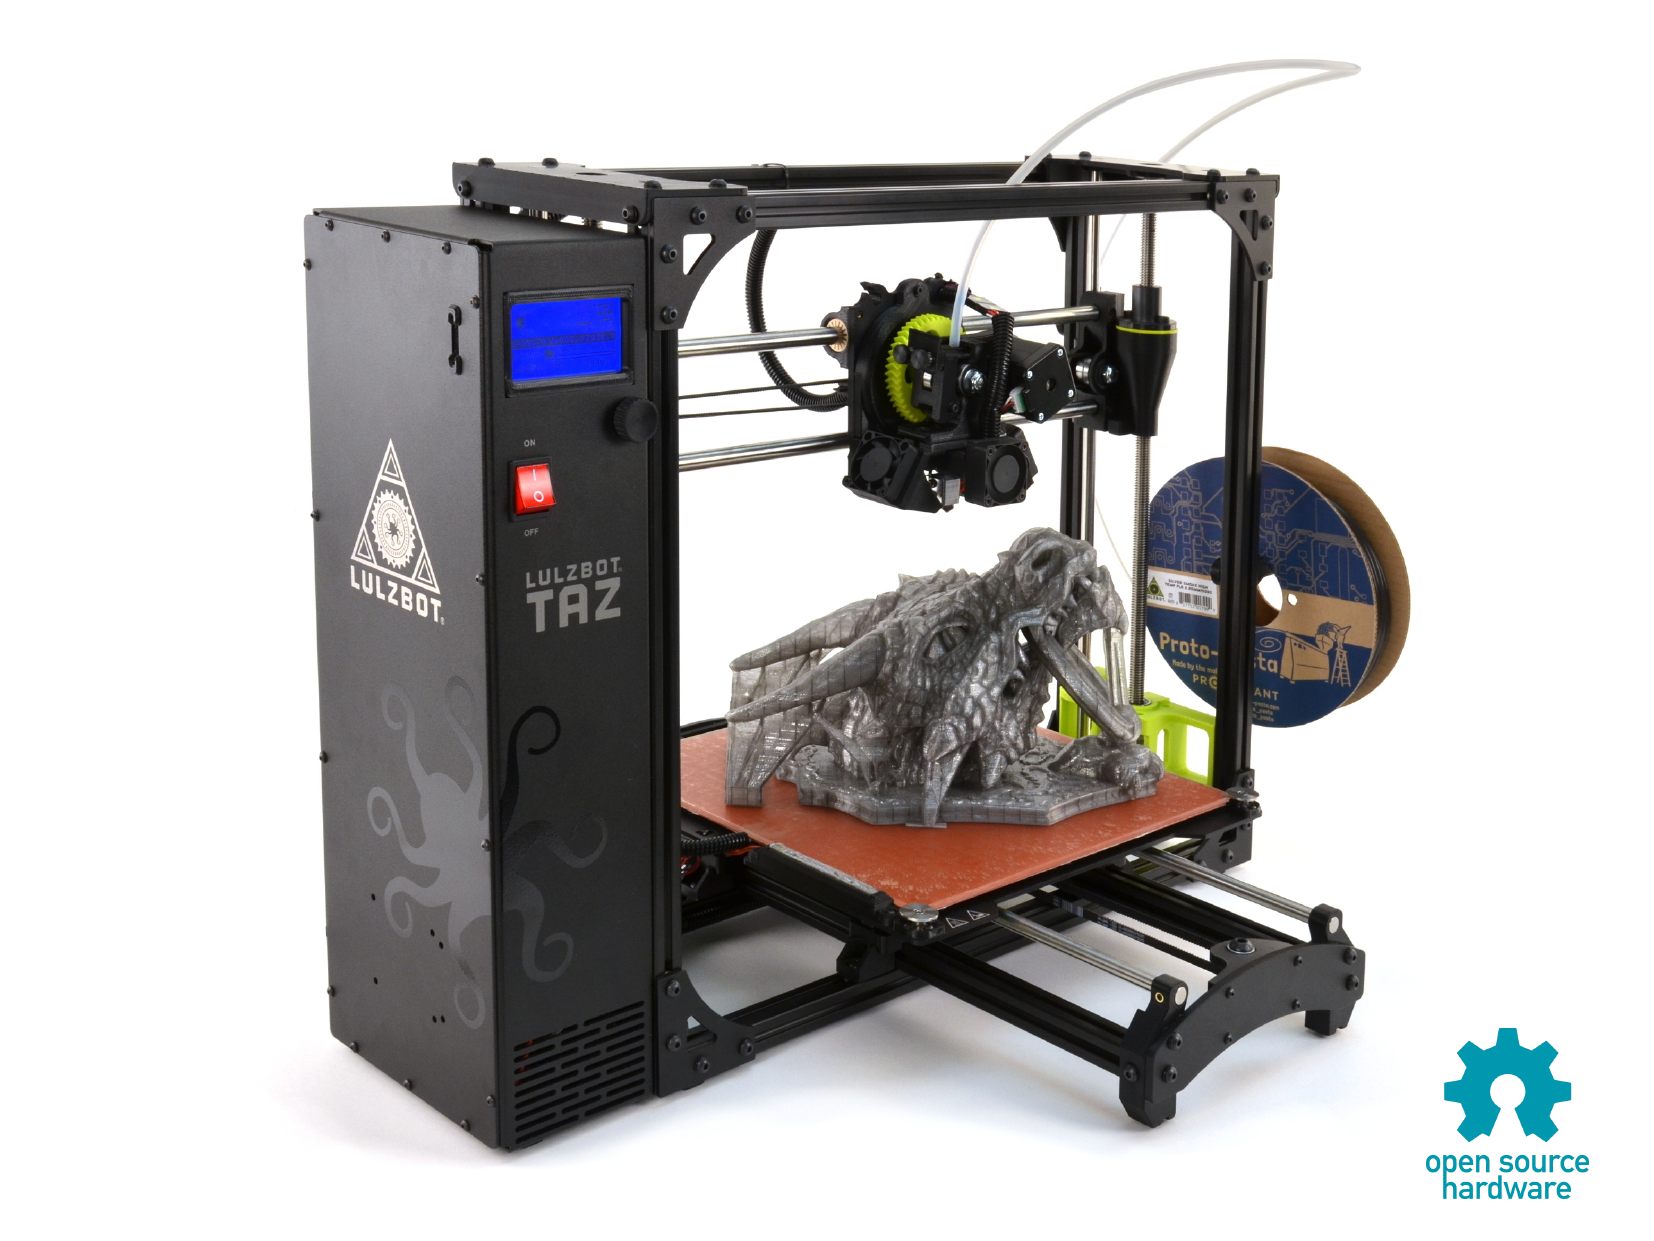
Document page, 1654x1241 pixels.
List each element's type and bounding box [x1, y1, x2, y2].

picture [79, 23, 1617, 1199]
